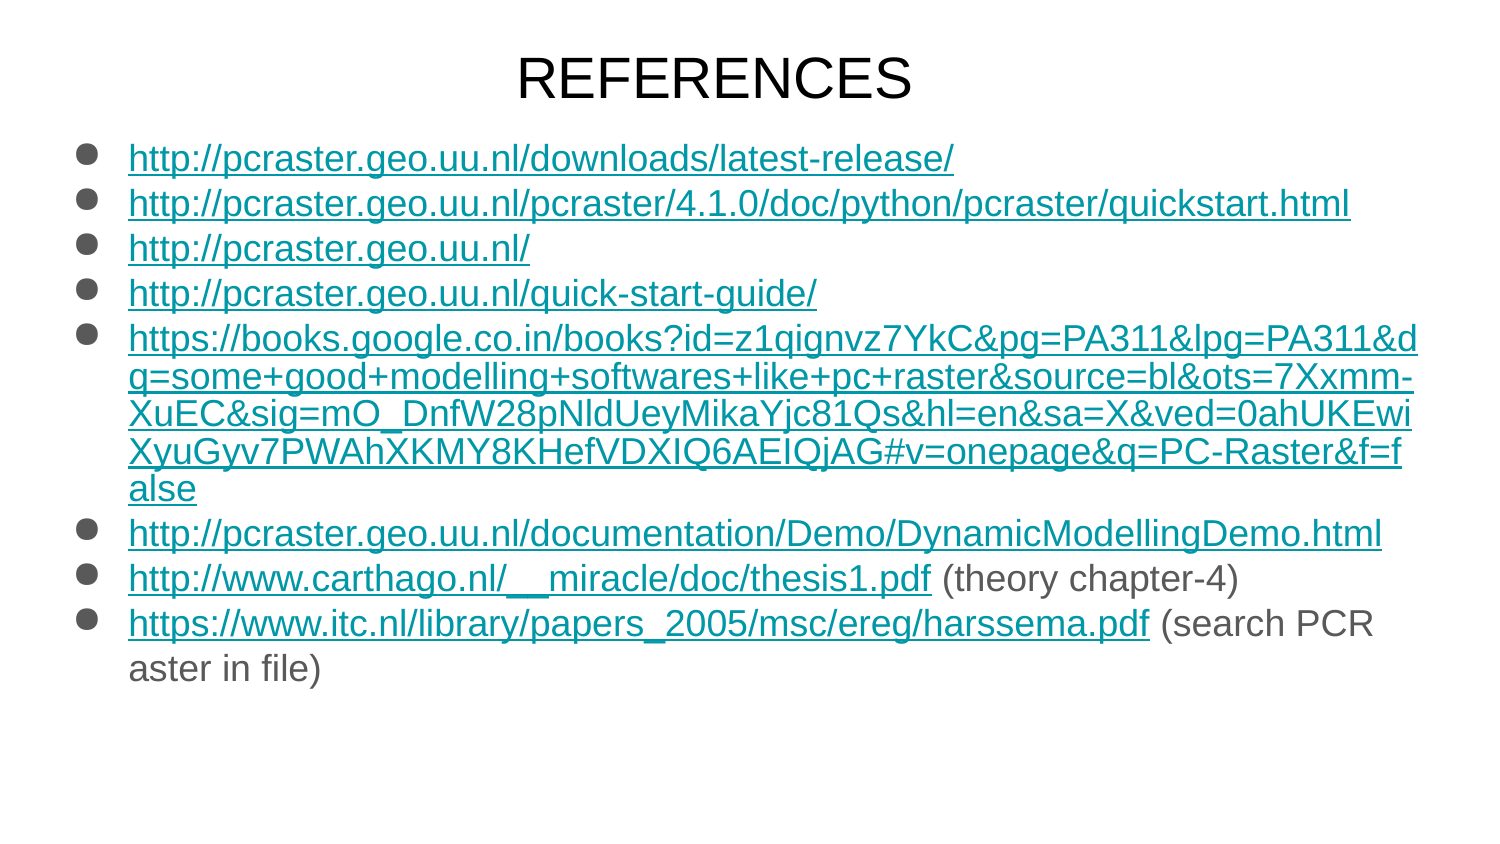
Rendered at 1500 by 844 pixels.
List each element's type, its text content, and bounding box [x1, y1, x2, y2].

title REFERENCES [51, 25, 1449, 120]
list http://pcraster.geo.uu.nl/downloads/latest-release/ http://pcraster.geo.uu.nl/pcraster/4.1.0/doc/python/pcraster/quickstart.html http://pcraster.geo.uu.nl/ http://pcraster.geo.uu.nl/quick-start-guide/ https://books.google.co.in/books?id=z1qignvz7YkC&pg=PA311&lpg=PA311&dq=some+good+modelling+softwares+like+pc+raster&source=bl&ots=7Xxmm-XuEC&sig=mO_DnfW28pNldUeyMikaYjc81Qs&hl=en&sa=X&ved=0ahUKEwiXyuGyv7PWAhXKMY8KHefVDXIQ6AEIQjAG#v=onepage&q=PC-Raster&f=false http://pcraster.geo.uu.nl/documentation/Demo/DynamicModellingDemo.html http://www.carthago.nl/__miracle/doc/thesis1.pdf (theory chapter-4) https://www.itc.nl/library/papers_2005/msc/ereg/harssema.pdf (search PCR aster in file) [38, 119, 1436, 826]
